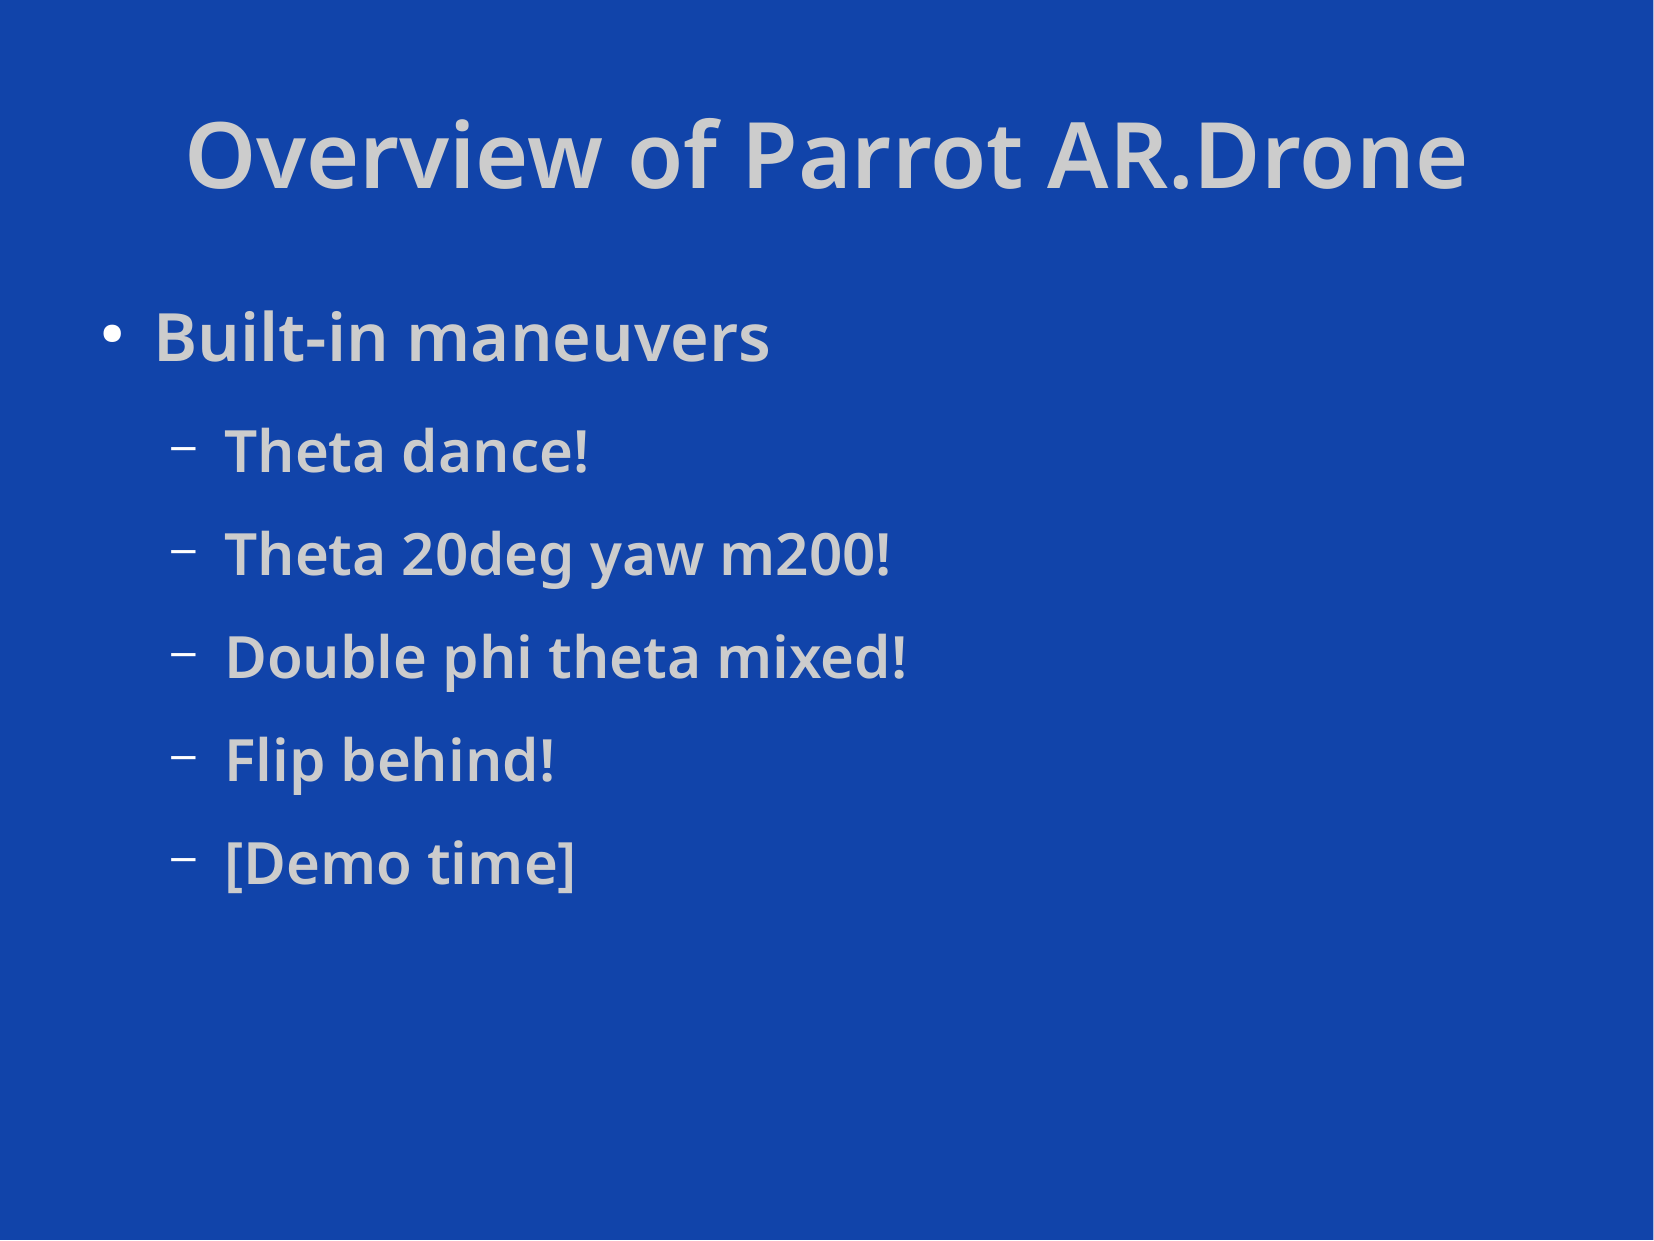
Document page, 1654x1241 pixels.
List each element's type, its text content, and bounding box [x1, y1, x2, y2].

list Built-in maneuvers Theta dance! Theta 20deg yaw m200! Double phi theta mixed! Flip behind! [Demo time] [82, 290, 1571, 1010]
title Overview of Parrot AR.Drone [82, 49, 1571, 257]
